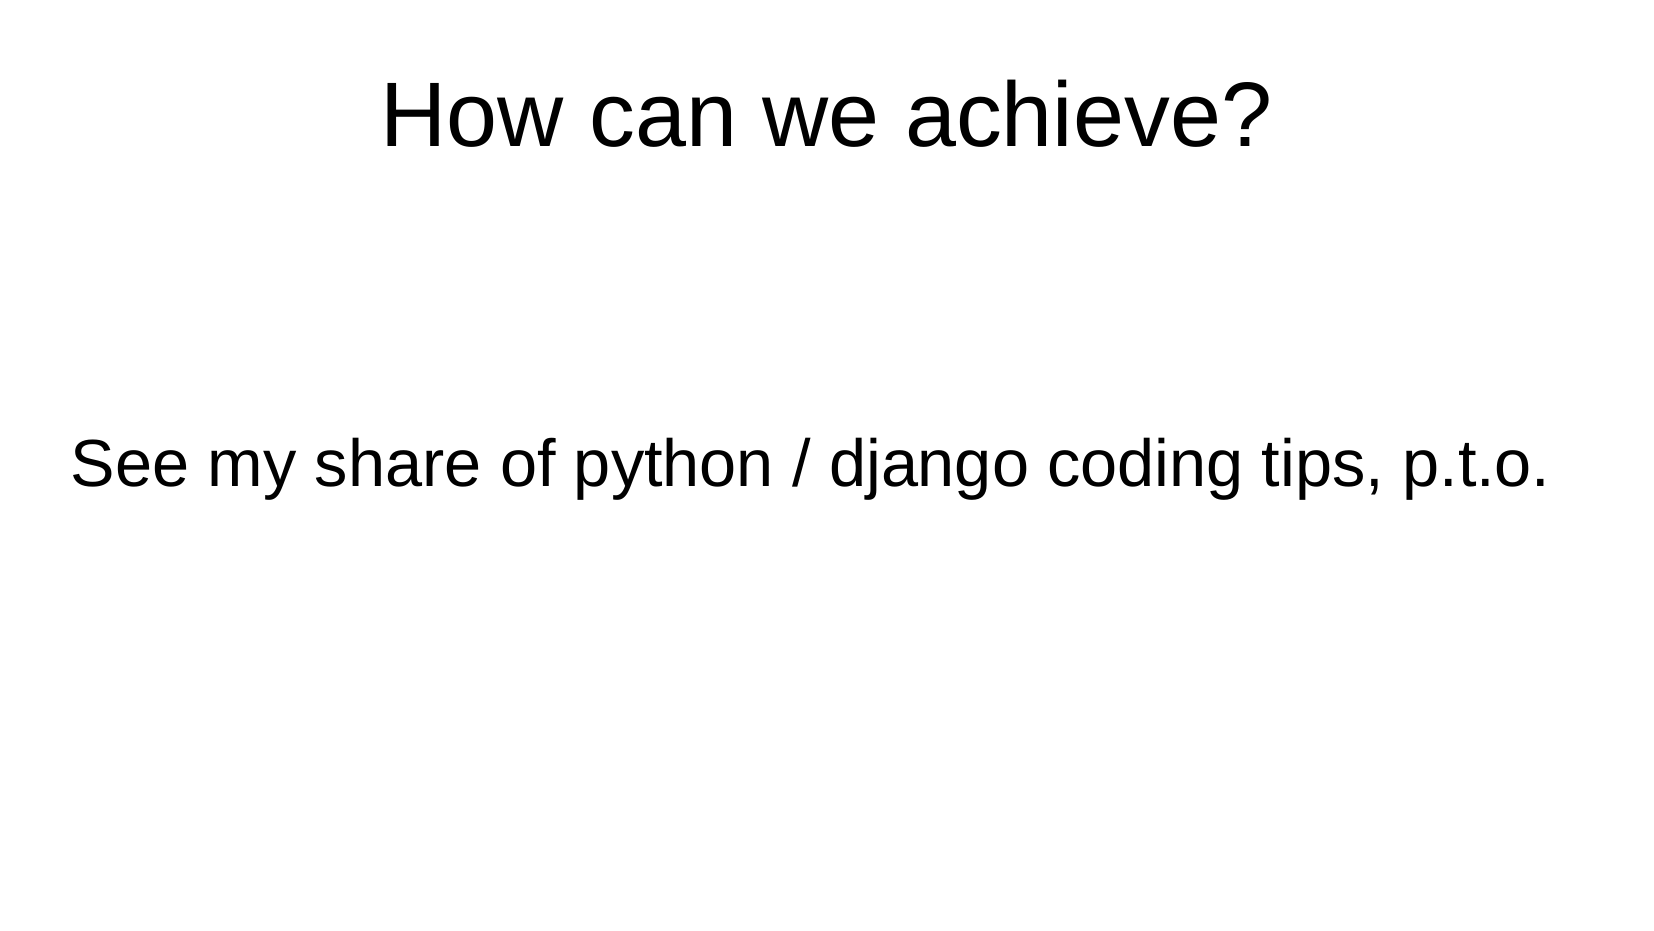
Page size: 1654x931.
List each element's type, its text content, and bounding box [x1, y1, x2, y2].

list See my share of python / django coding tips, p.t.o. [0, 217, 1654, 758]
title How can we achieve? [82, 37, 1571, 193]
